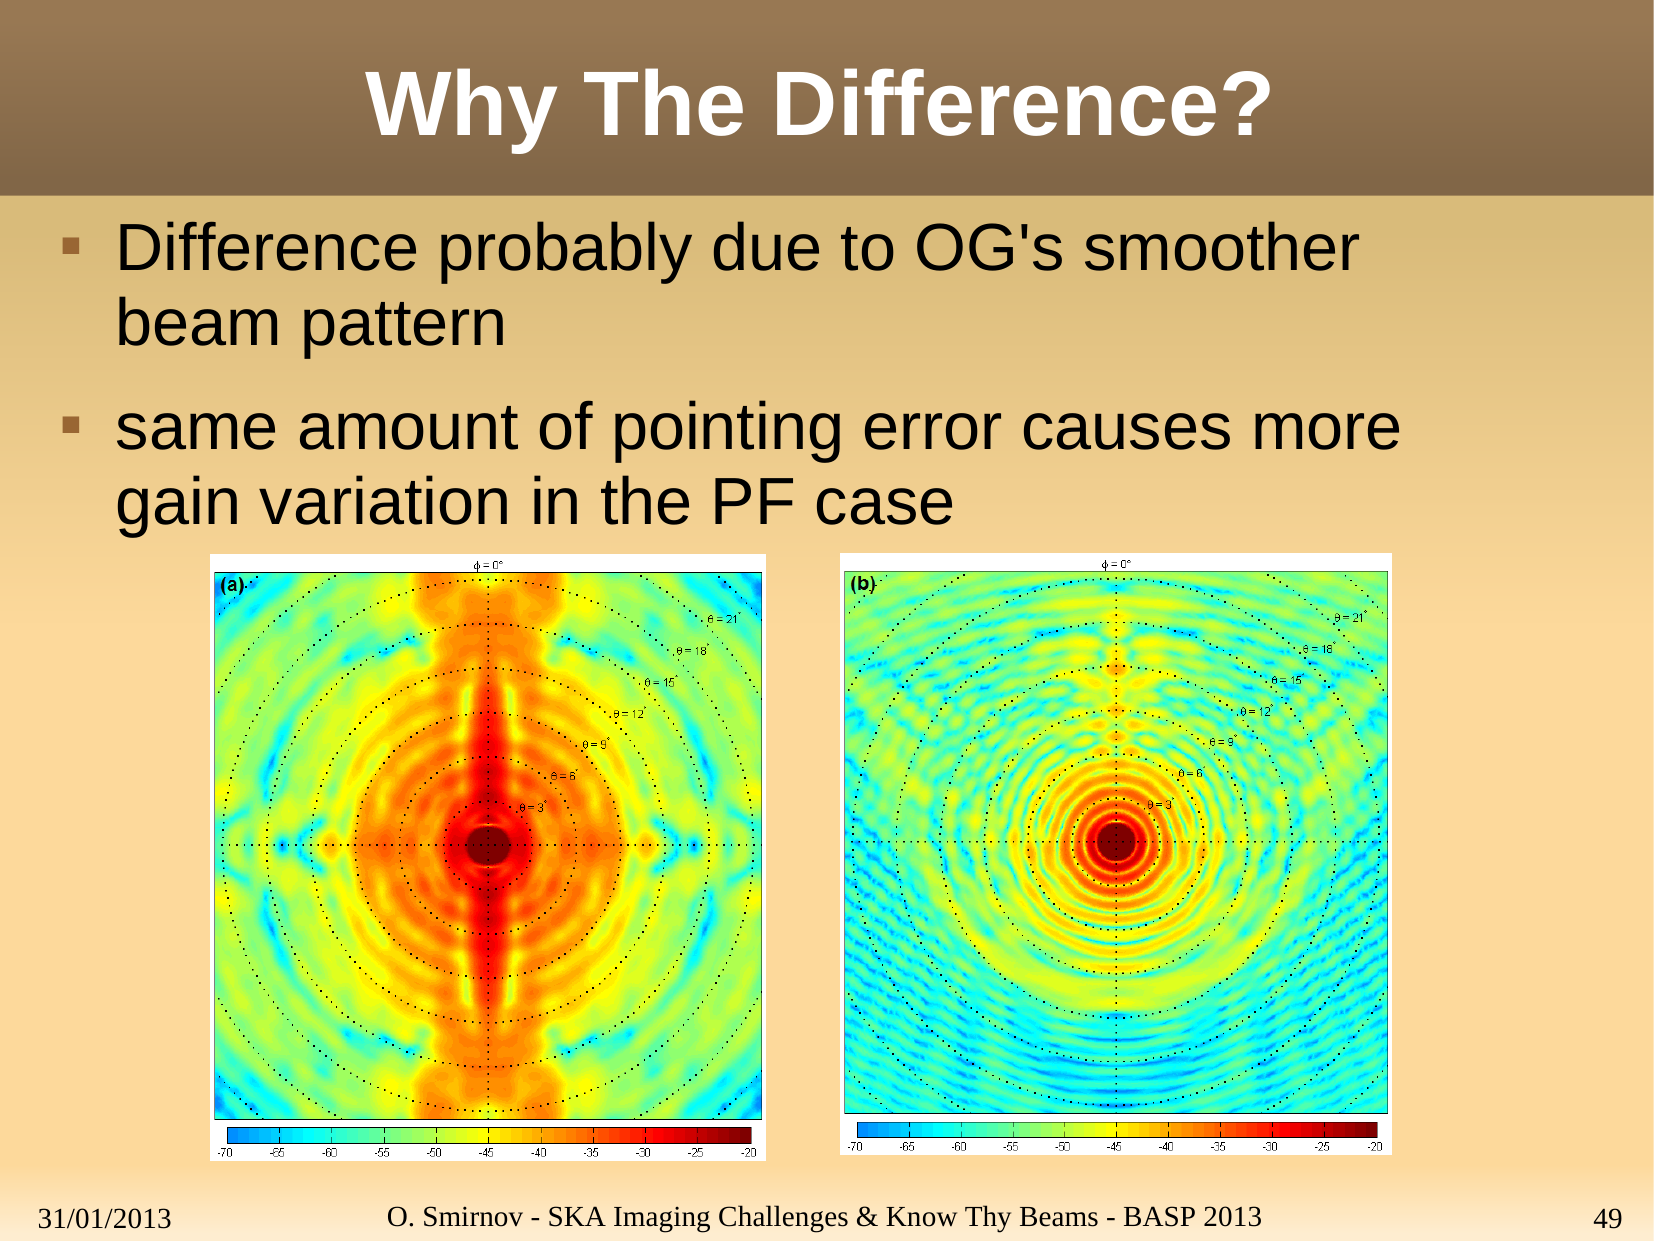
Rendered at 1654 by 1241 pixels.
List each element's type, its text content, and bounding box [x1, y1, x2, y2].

title Why The Difference? [76, 0, 1565, 208]
list Difference probably due to OG's smoother beam pattern same amount of pointing error causes more gain variation in the PF case [45, 210, 1534, 1029]
picture [0, 0, 1654, 1241]
